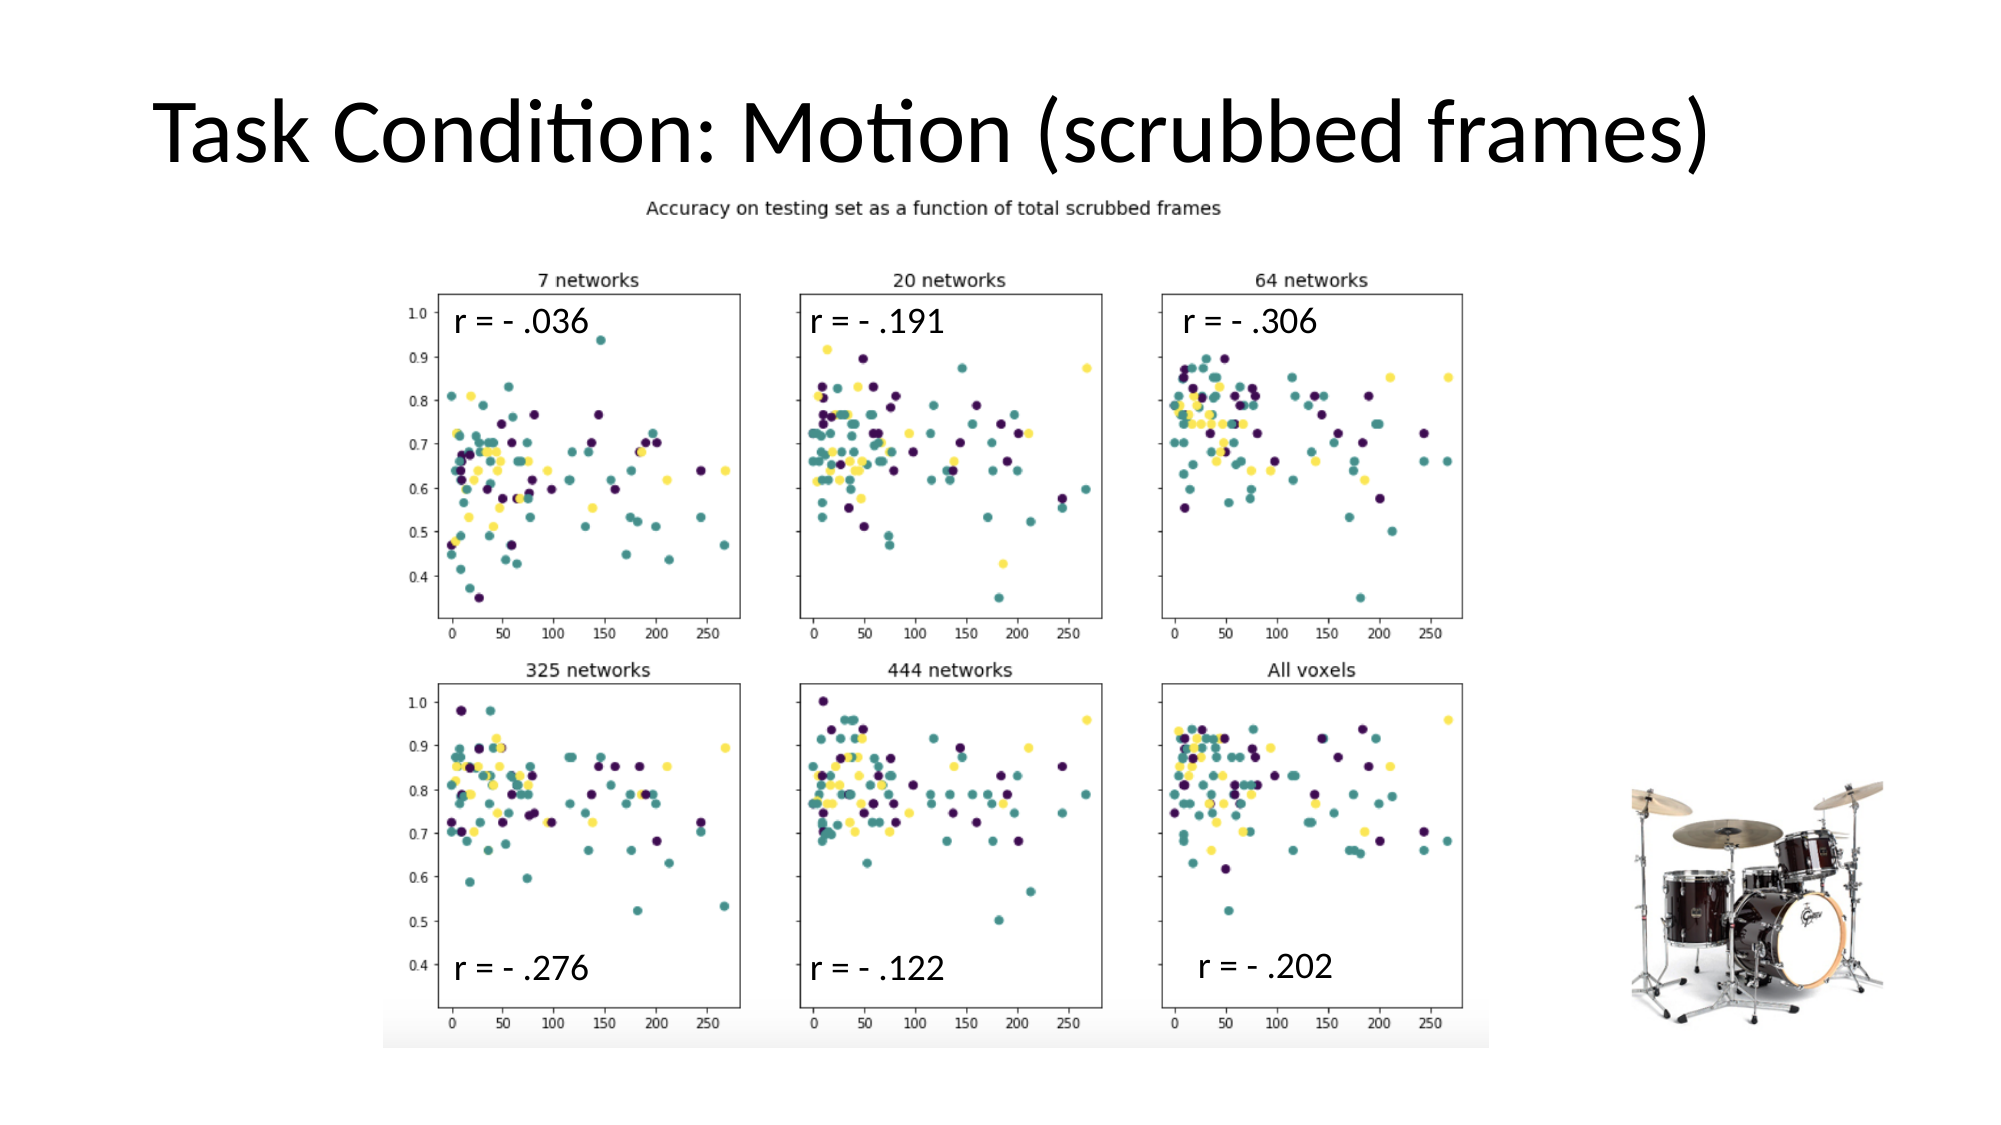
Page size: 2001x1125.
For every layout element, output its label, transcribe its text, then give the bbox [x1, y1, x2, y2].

text_box r = - .306 [1167, 288, 1373, 349]
text_box r = - .202 [1182, 933, 1389, 994]
text_box r = - .276 [438, 935, 644, 996]
picture [1615, 763, 1900, 1048]
title Task Condition: Motion (scrubbed frames) [137, 24, 1863, 243]
text_box r = - .191 [794, 288, 1000, 349]
text_box r = - .036 [438, 288, 644, 349]
text_box r = - .122 [794, 935, 1000, 996]
picture [383, 184, 1489, 1048]
